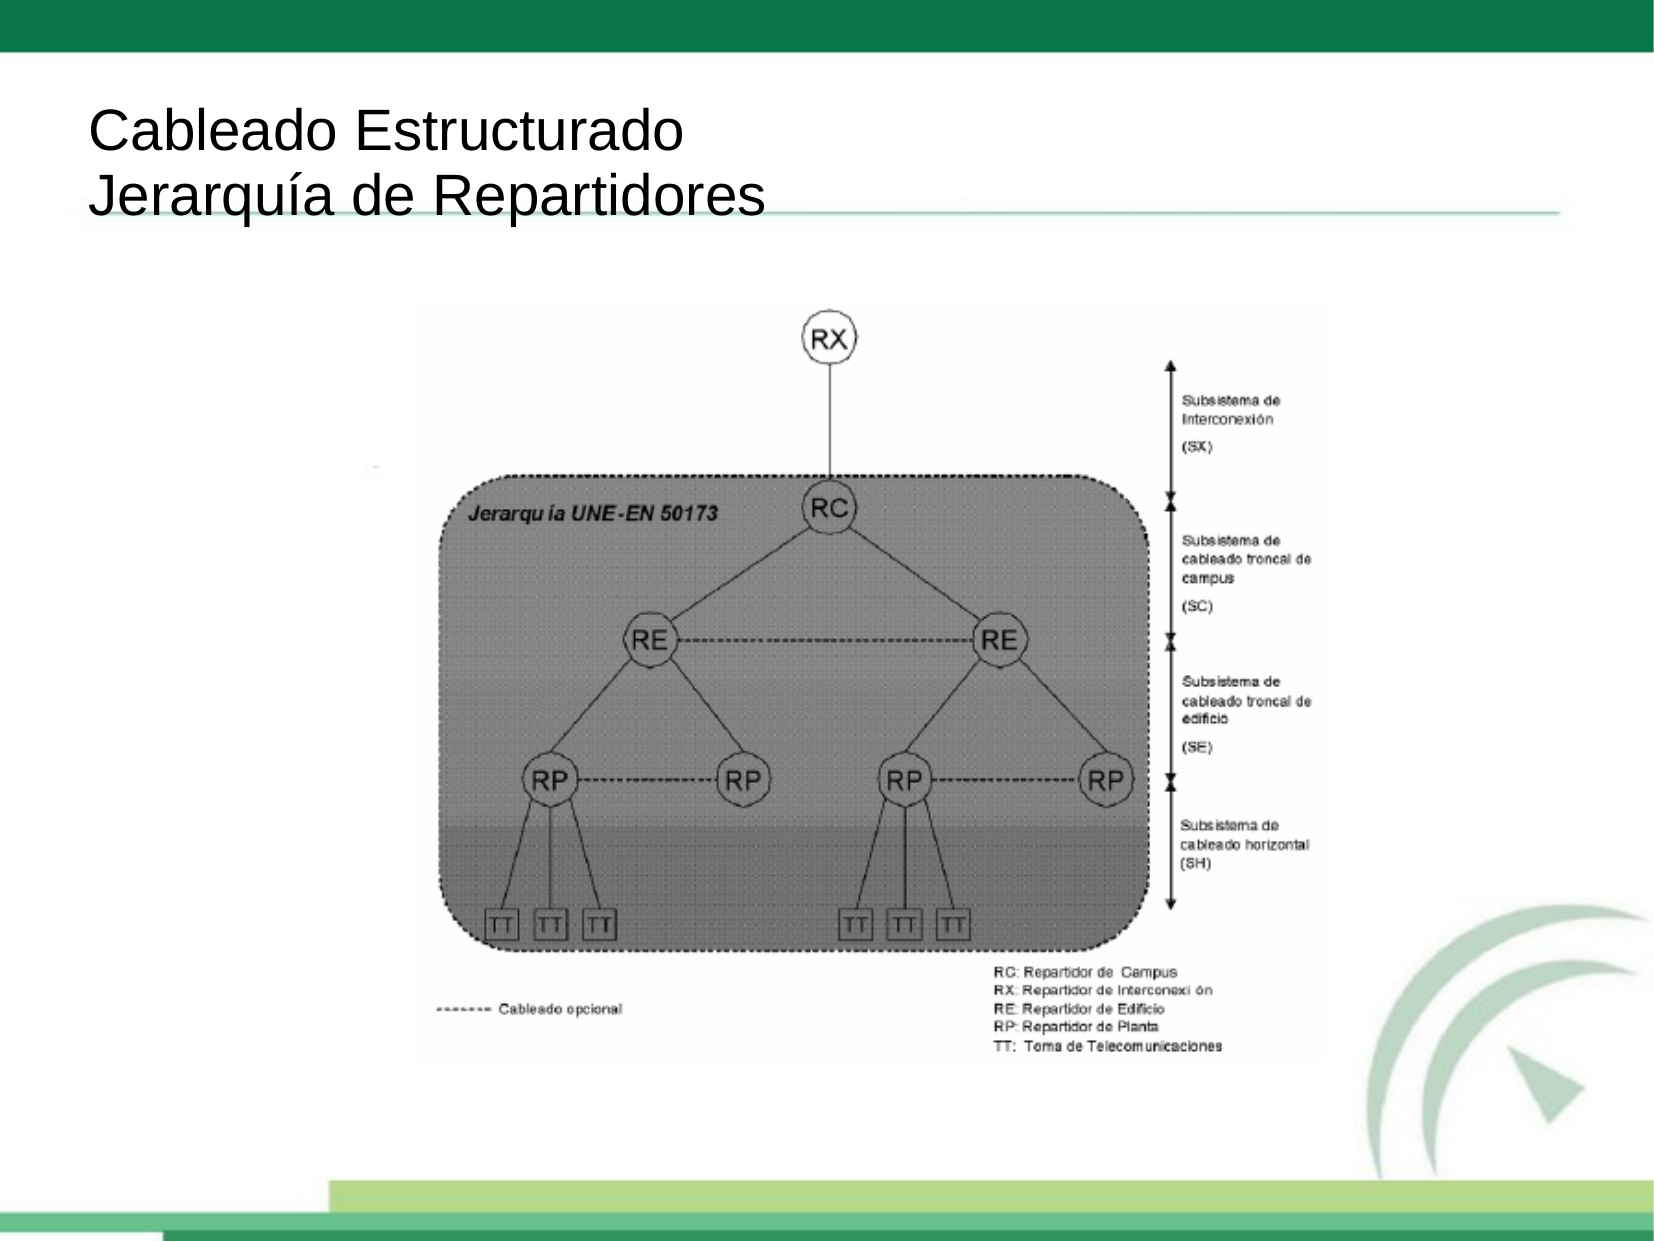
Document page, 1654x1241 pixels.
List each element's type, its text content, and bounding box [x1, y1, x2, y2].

picture [0, 0, 1654, 1241]
title Cableado Estructurado Jerarquía de Repartidores [88, 58, 1577, 266]
